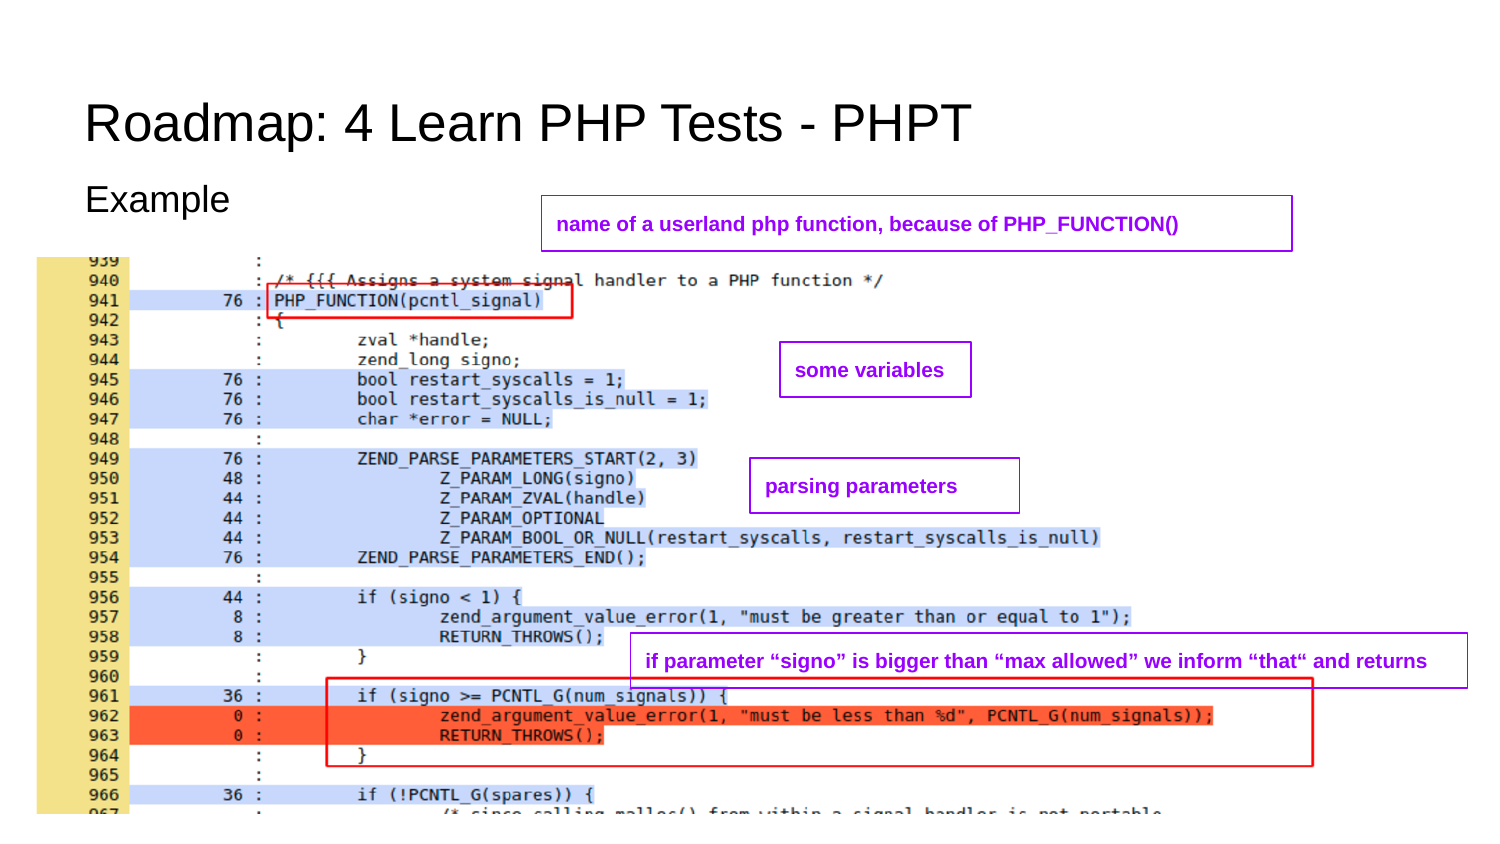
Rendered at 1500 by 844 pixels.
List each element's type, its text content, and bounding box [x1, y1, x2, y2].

text_box parsing parameters [749, 457, 1020, 513]
text_box some variables [779, 341, 971, 397]
text_box name of a userland php function, because of PHP_FUNCTION() [541, 195, 1293, 251]
text_box if parameter “signo” is bigger than “max allowed” we inform “that“ and returns [630, 632, 1468, 688]
picture [24, 257, 1345, 819]
title Example [69, 160, 1468, 233]
title Roadmap: 4 Learn PHP Tests - PHPT [69, 72, 1468, 160]
